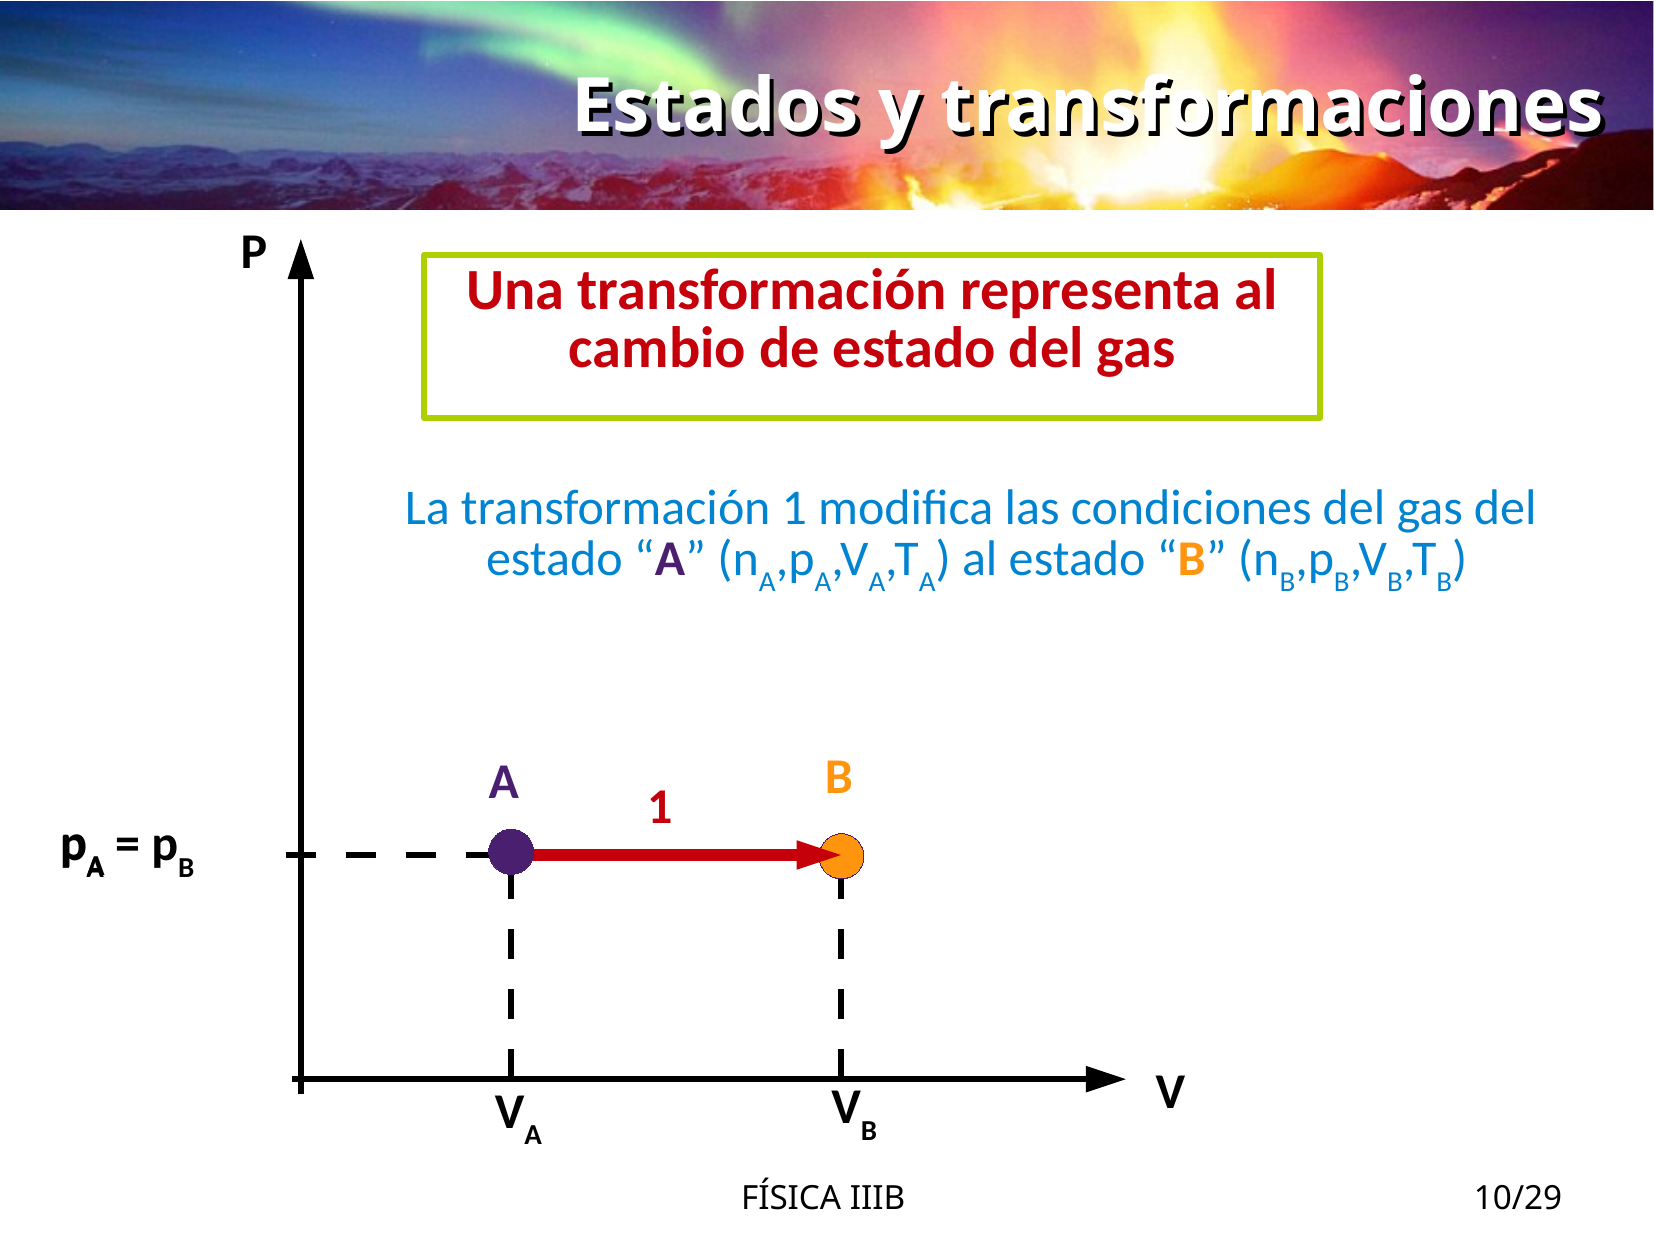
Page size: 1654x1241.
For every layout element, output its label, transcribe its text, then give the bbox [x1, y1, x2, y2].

text_box 1 [632, 779, 688, 856]
text_box B [810, 749, 868, 826]
text_box La transformación 1 modifica las condiciones del gas del estado “A” (nA,pA,VA,TA) al estado “B” (nB,pB,VB,TB) [390, 480, 1569, 628]
text_box P [225, 224, 282, 301]
title Estados y transformaciones [45, 15, 1606, 191]
text_box [820, 833, 864, 879]
picture [0, 1, 1654, 210]
text_box Una transformación representa al cambio de estado del gas [424, 255, 1321, 419]
text_box VB [816, 1079, 892, 1166]
text_box VA [480, 1083, 557, 1171]
text_box [488, 829, 534, 875]
text_box V [1140, 1064, 1201, 1141]
text_box A [473, 753, 534, 830]
text_box pA [45, 814, 211, 902]
